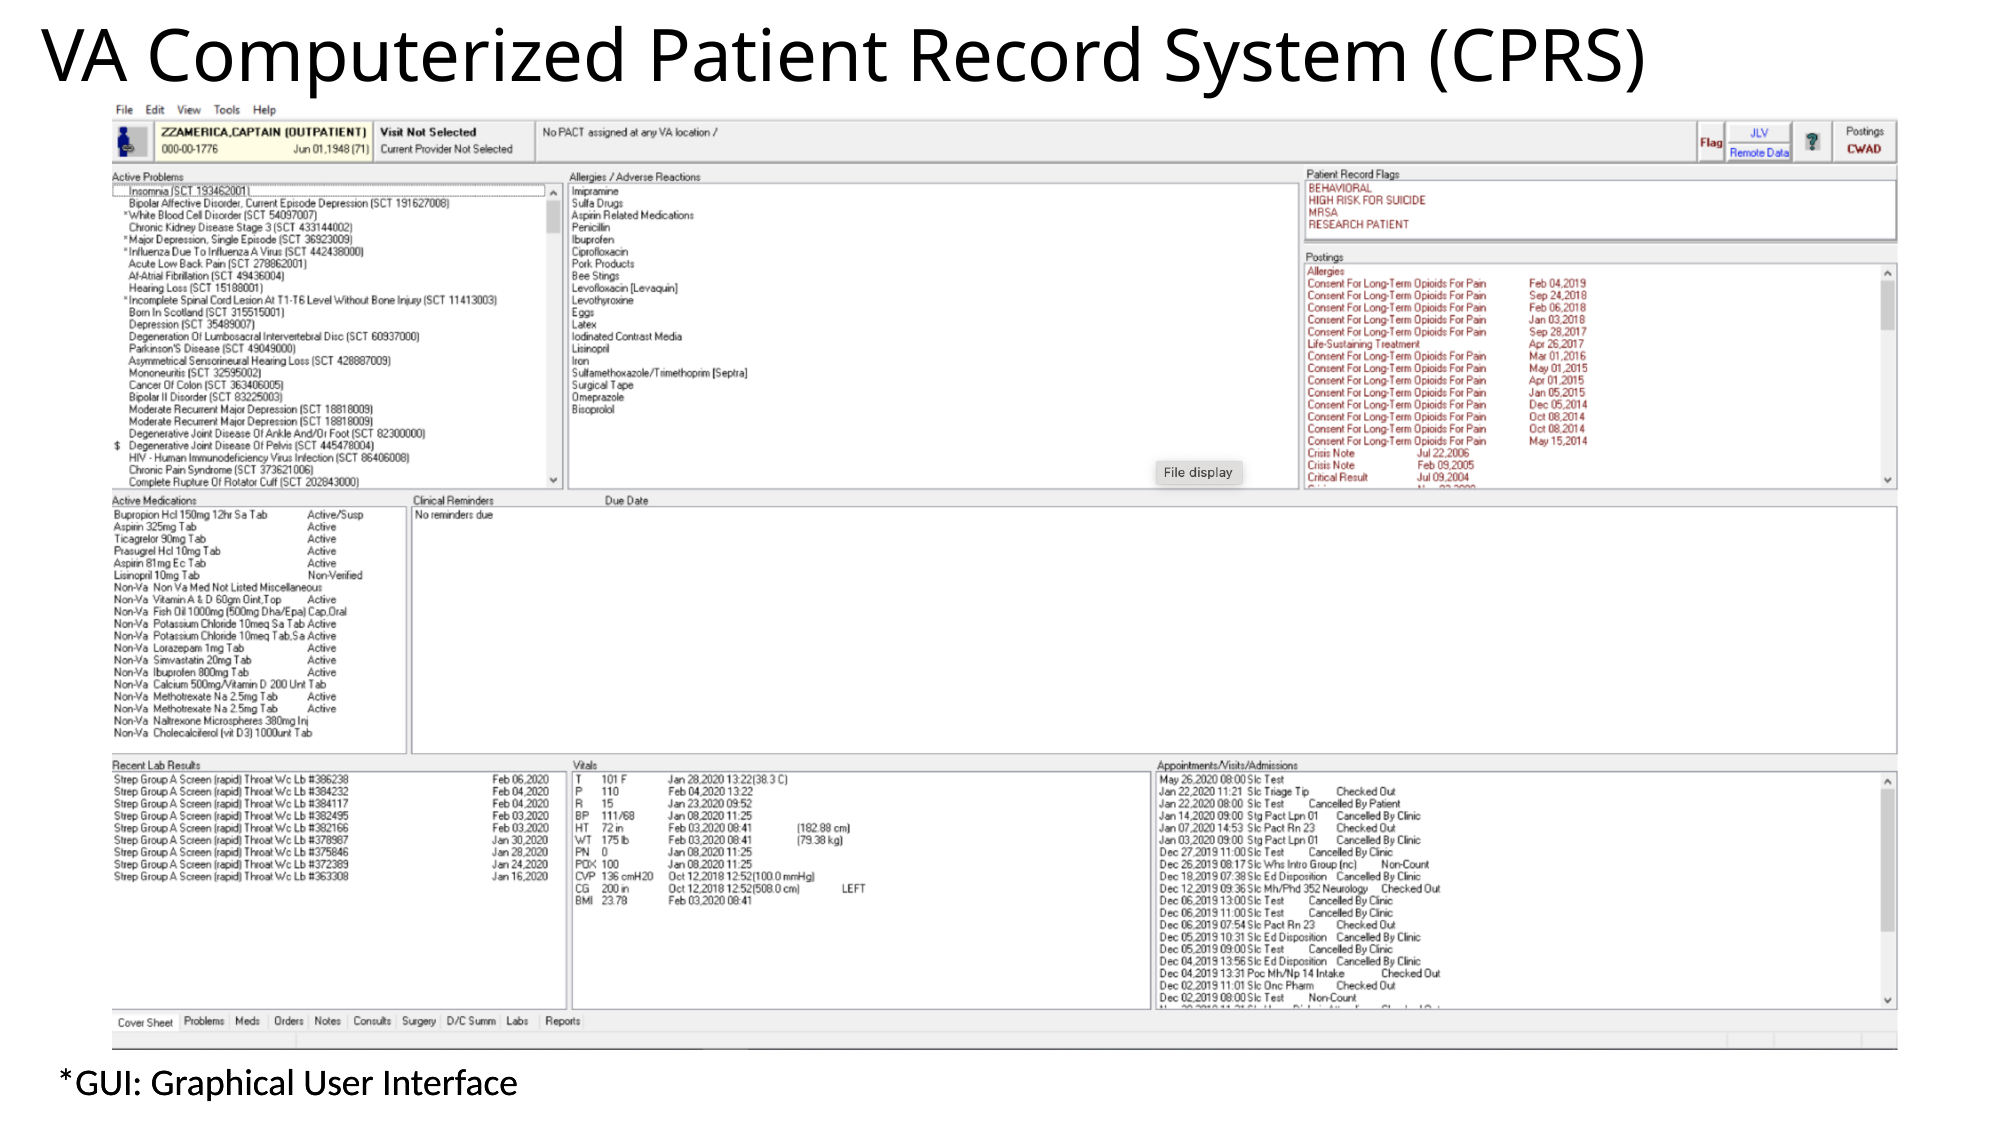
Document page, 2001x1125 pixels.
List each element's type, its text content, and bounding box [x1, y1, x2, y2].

title VA Computerized Patient Record System (CPRS) [26, 3, 1752, 113]
picture [112, 101, 1900, 1051]
text_box *GUI: Graphical User Interface [41, 1051, 1160, 1111]
